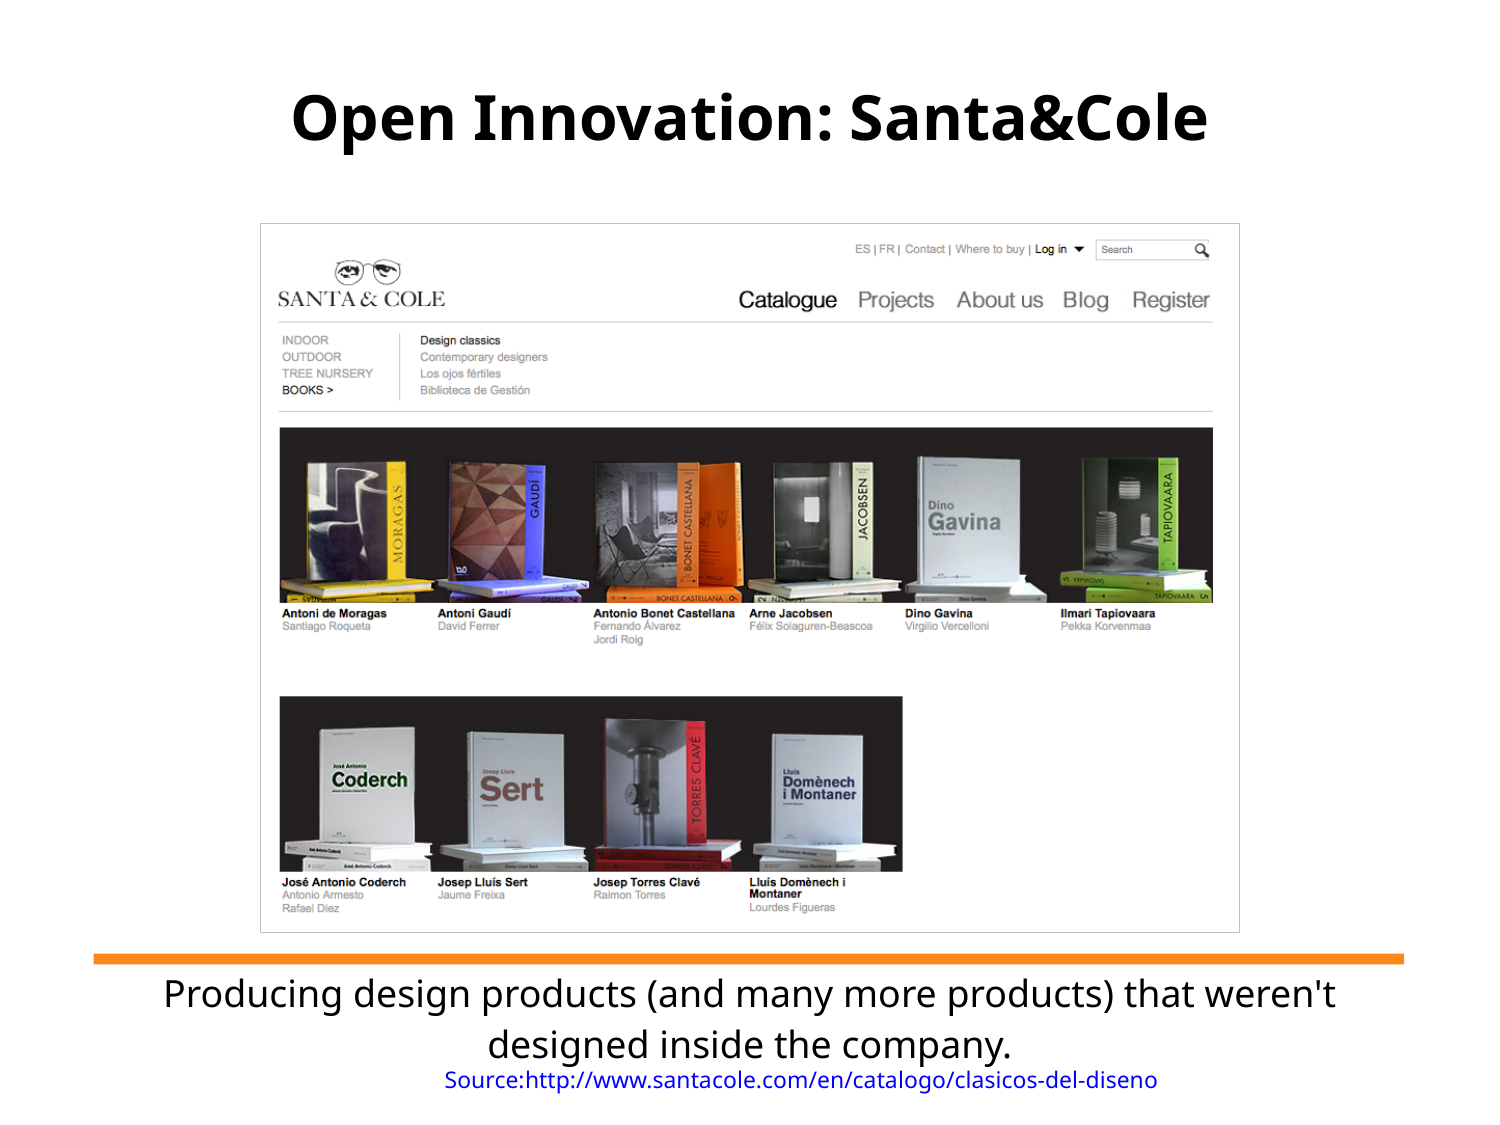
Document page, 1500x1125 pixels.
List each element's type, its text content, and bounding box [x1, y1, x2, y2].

text_box Producing design products (and many more products) that weren't designed inside the company. [113, 960, 1388, 1064]
text_box Source:http://www.santacole.com/en/catalogo/clasicos-del-diseno [429, 1056, 1071, 1098]
title Open Innovation: Santa&Cole [75, 44, 1426, 188]
picture [0, 0, 1500, 1125]
